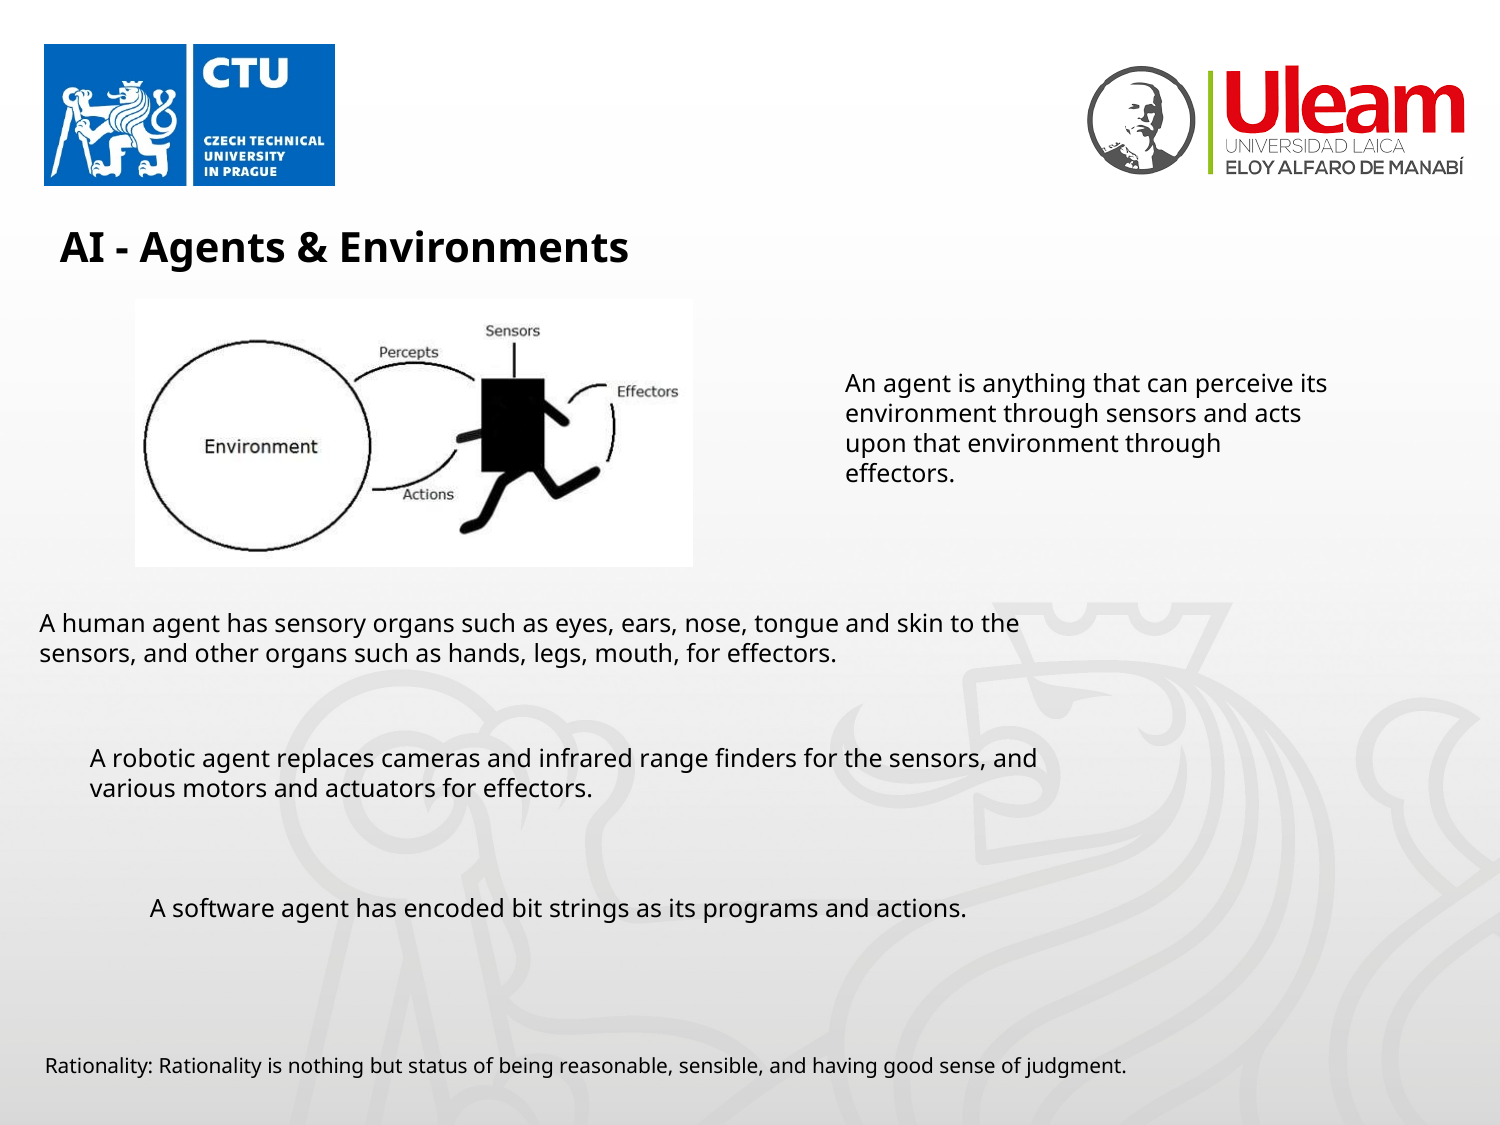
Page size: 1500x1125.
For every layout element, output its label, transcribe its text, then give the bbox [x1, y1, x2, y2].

picture [0, 0, 1500, 1125]
text_box A robotic agent replaces cameras and infrared range finders for the sensors, and various motors and actuators for effectors. [75, 735, 1135, 811]
text_box Rationality: Rationality is nothing but status of being reasonable, sensible, and having good sense of judgment. [30, 1045, 1486, 1111]
text_box An agent is anything that can perceive its environment through sensors and acts upon that environment through effectors. [830, 360, 1351, 496]
text_box A human agent has sensory organs such as eyes, ears, nose, tongue and skin to the sensors, and other organs such as hands, legs, mouth, for effectors. [24, 600, 1105, 706]
text_box A software agent has encoded bit strings as its programs and actions. [135, 884, 1180, 960]
title AI - Agents & Environments [45, 212, 1006, 328]
